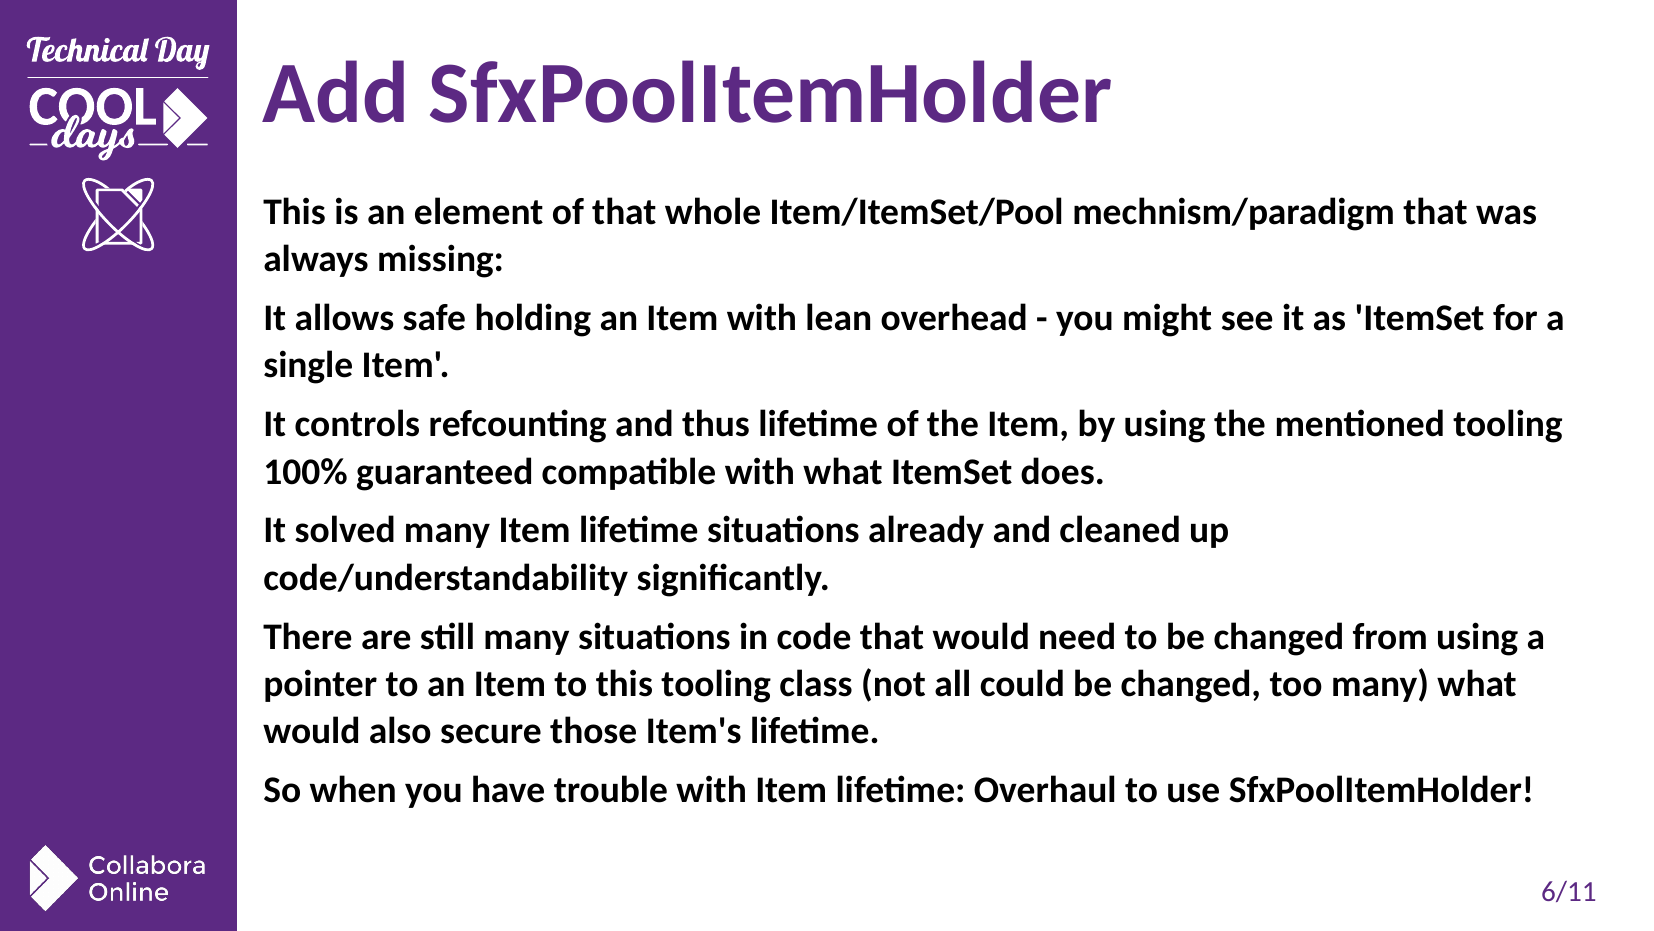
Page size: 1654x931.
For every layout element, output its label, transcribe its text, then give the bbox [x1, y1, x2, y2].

list This is an element of that whole Item/ItemSet/Pool mechnism/paradigm that was always missing: It allows safe holding an Item with lean overhead - you might see it as 'ItemSet for a single Item'. It controls refcounting and thus lifetime of the Item, by using the mentioned tooling 100% guaranteed compatible with what ItemSet does. It solved many Item lifetime situations already and cleaned up code/understandability significantly. There are still many situations in code that would need to be changed from using a pointer to an Item to this tooling class (not all could be changed, too many) what would also secure those Item's lifetime. So when you have trouble with Item lifetime: Overhaul to use SfxPoolItemHolder! [263, 187, 1586, 826]
title Add SfxPoolItemHolder [262, 13, 1647, 145]
picture [25, 840, 209, 916]
